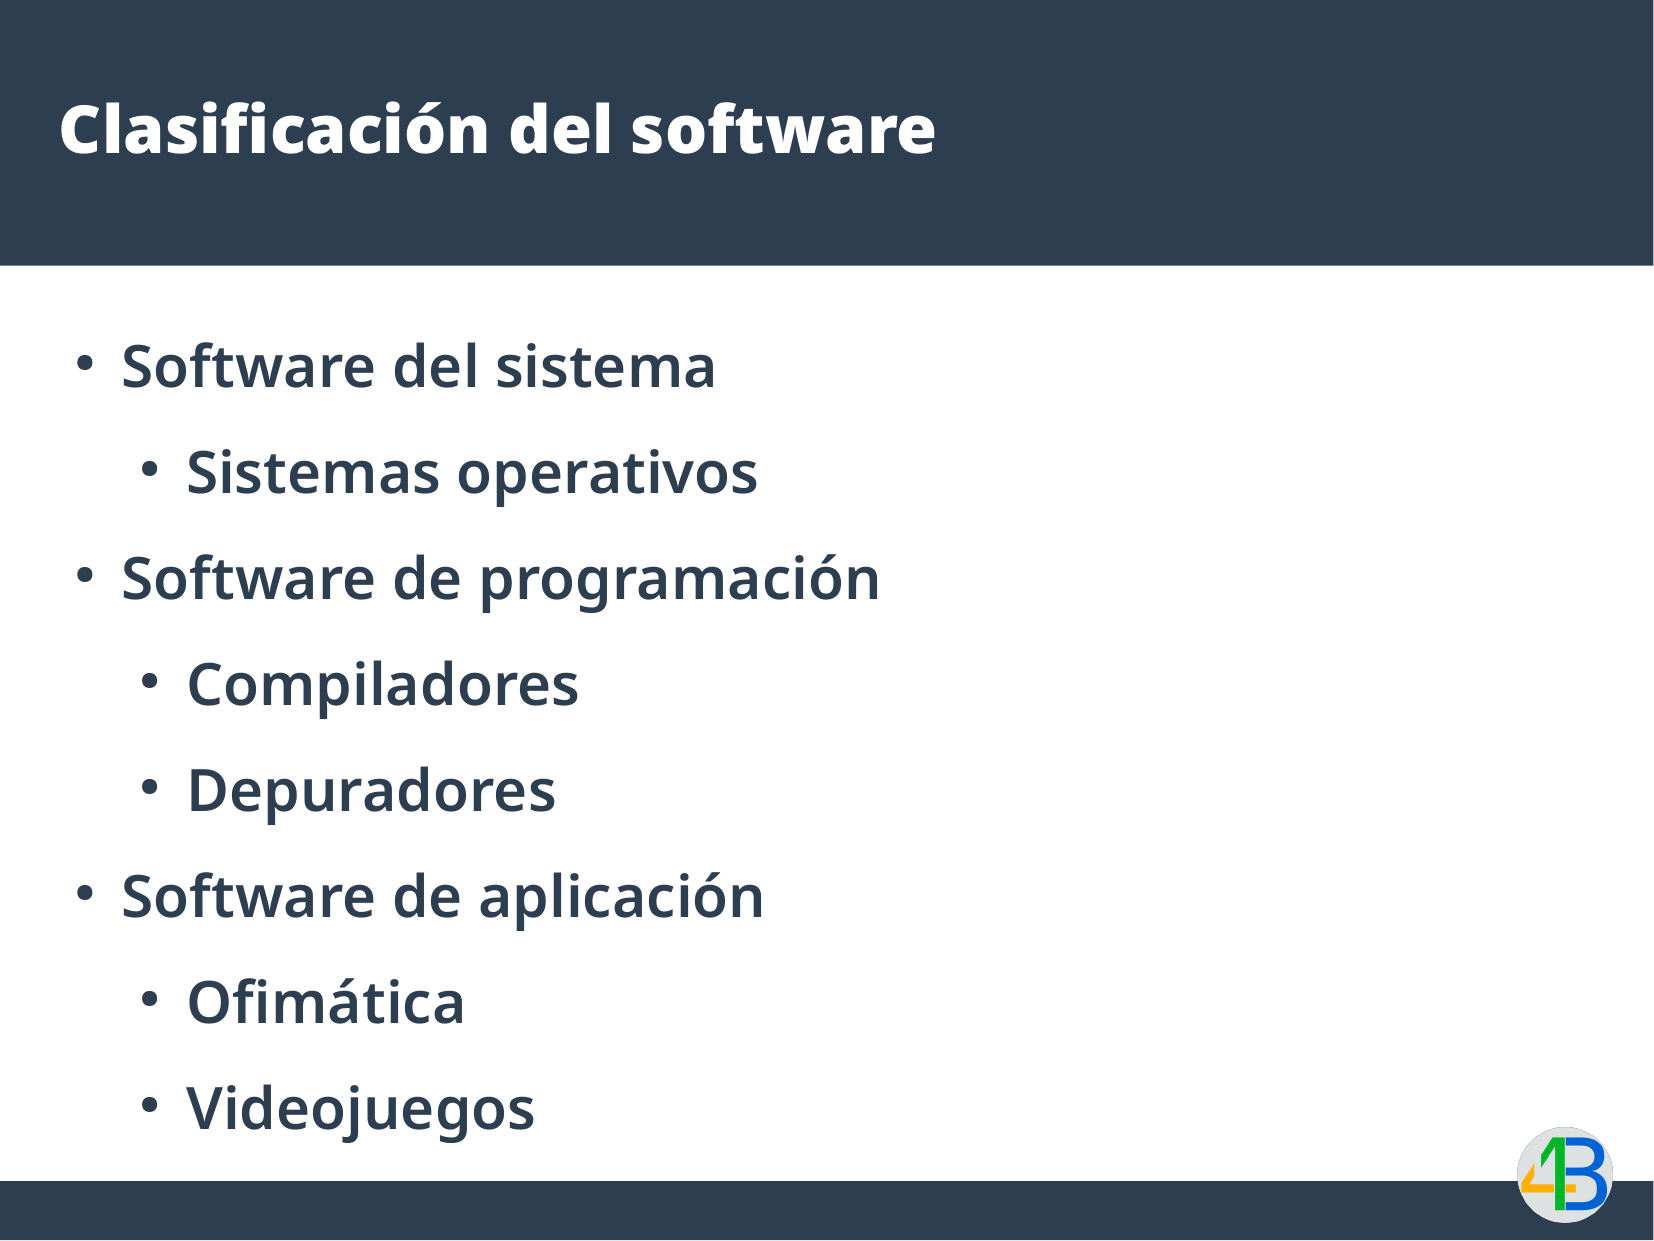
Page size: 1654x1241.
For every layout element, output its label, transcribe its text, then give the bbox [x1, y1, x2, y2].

title Clasificación del software [59, 49, 1595, 207]
picture [1517, 1127, 1613, 1223]
list Software del sistema Sistemas operativos Software de programación Compiladores Depuradores Software de aplicación Ofimática Videojuegos [59, 324, 1595, 1152]
